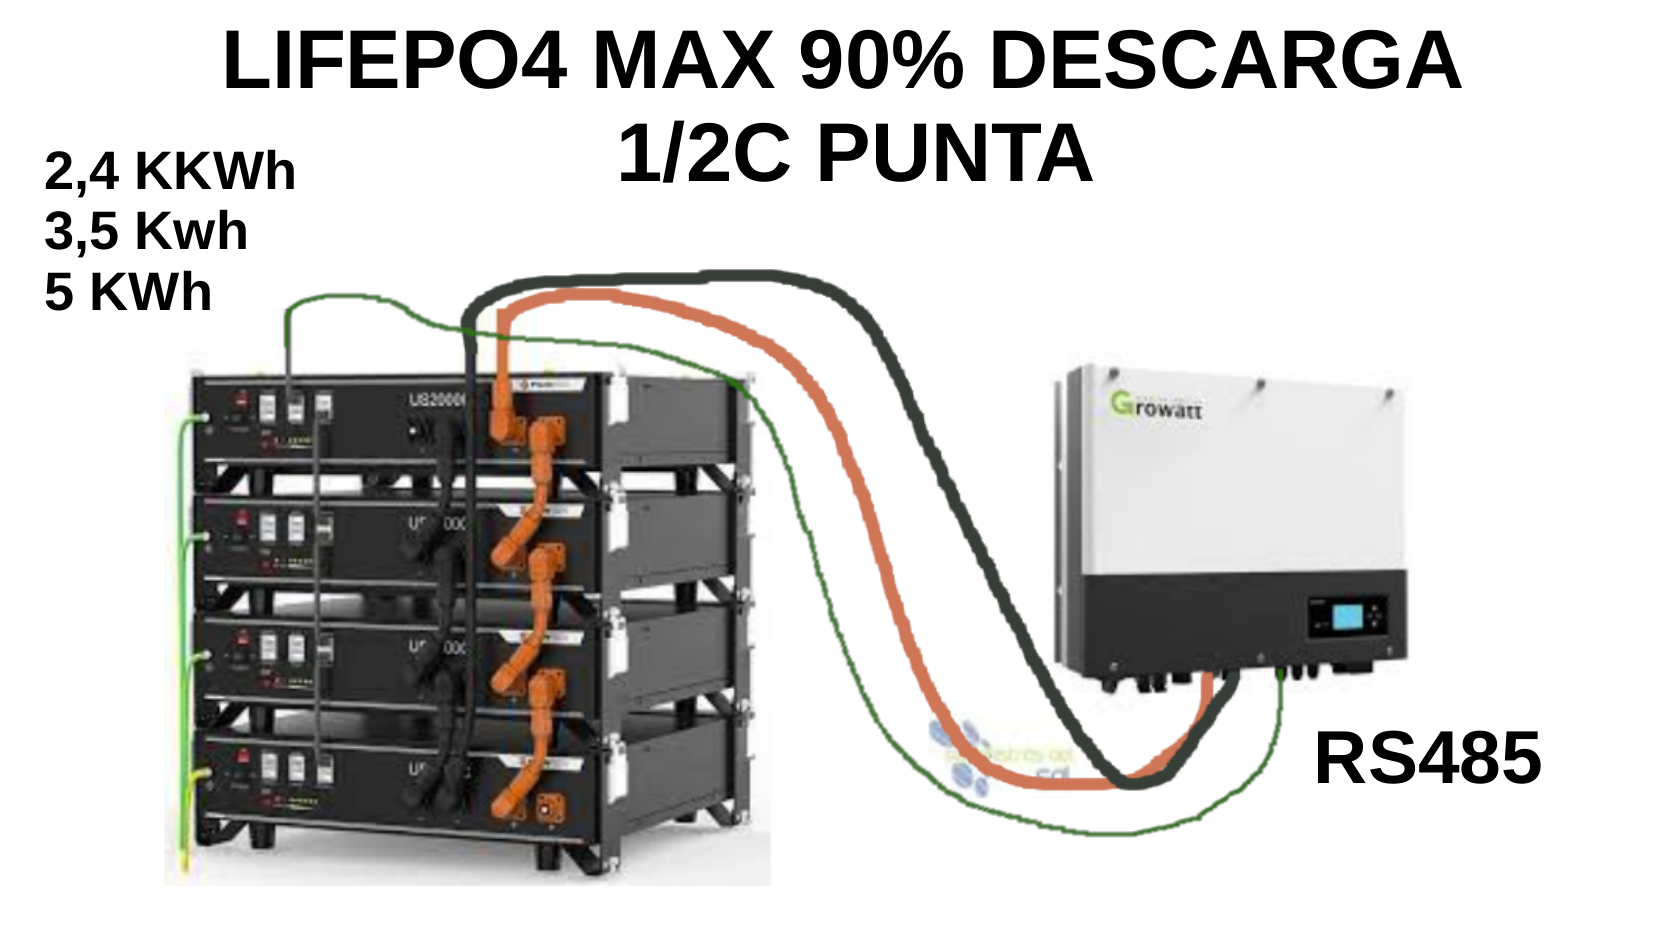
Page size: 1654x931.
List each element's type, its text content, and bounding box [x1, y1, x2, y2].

text_box 2,4 KKWh 3,5 Kwh 5 KWh [29, 132, 426, 414]
text_box RS485 [1299, 708, 1625, 808]
picture [118, 257, 1509, 916]
text_box LIFEPO4 MAX 90% DESCARGA 1/2C PUNTA [206, 5, 1506, 207]
